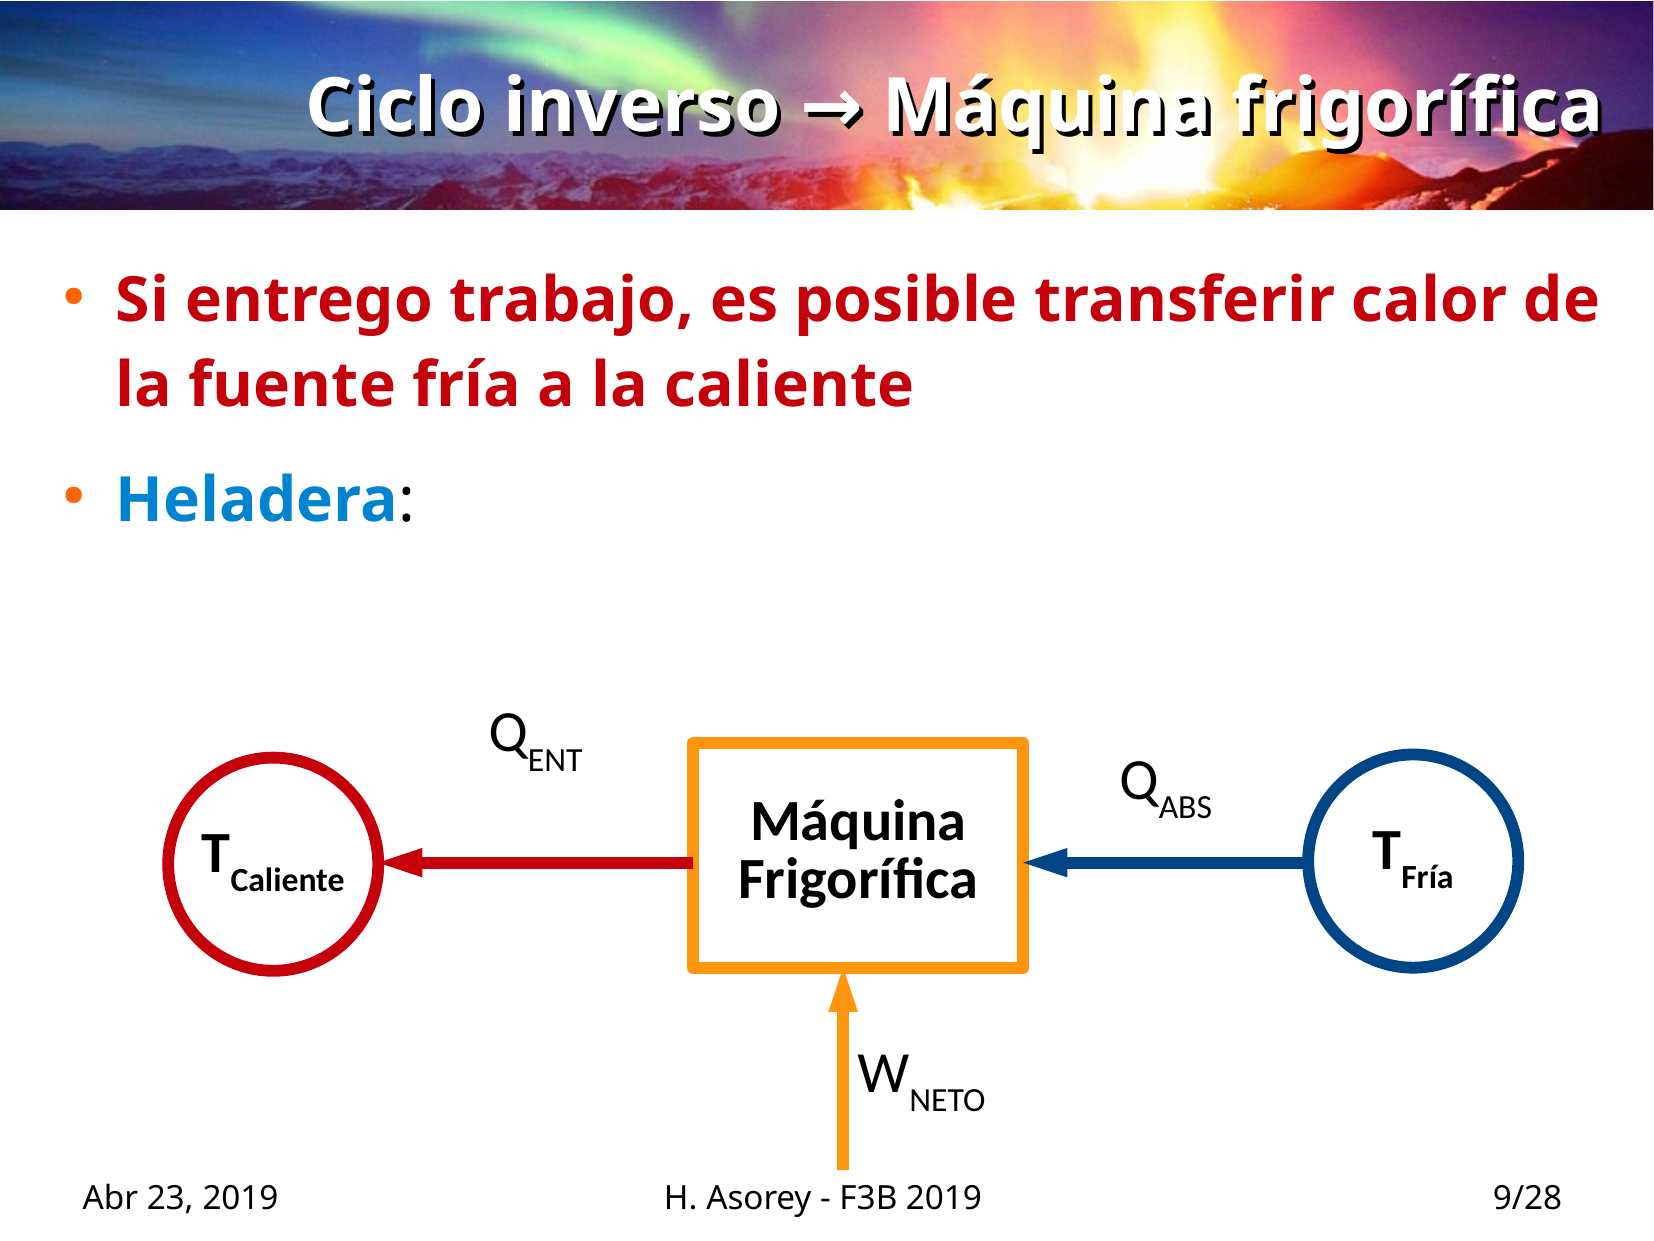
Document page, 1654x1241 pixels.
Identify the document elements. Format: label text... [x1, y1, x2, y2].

picture [0, 1, 1654, 210]
text_box WNETO [837, 1041, 1006, 1141]
text_box Máquina Frigorífica [693, 742, 1024, 968]
list Si entrego trabajo, es posible transferir calor de la fuente fría a la caliente Heladera: [45, 255, 1606, 1156]
title Ciclo inverso → Máquina frigorífica [45, 15, 1606, 191]
text_box TCaliente [168, 757, 379, 971]
text_box TFría [1308, 754, 1519, 968]
